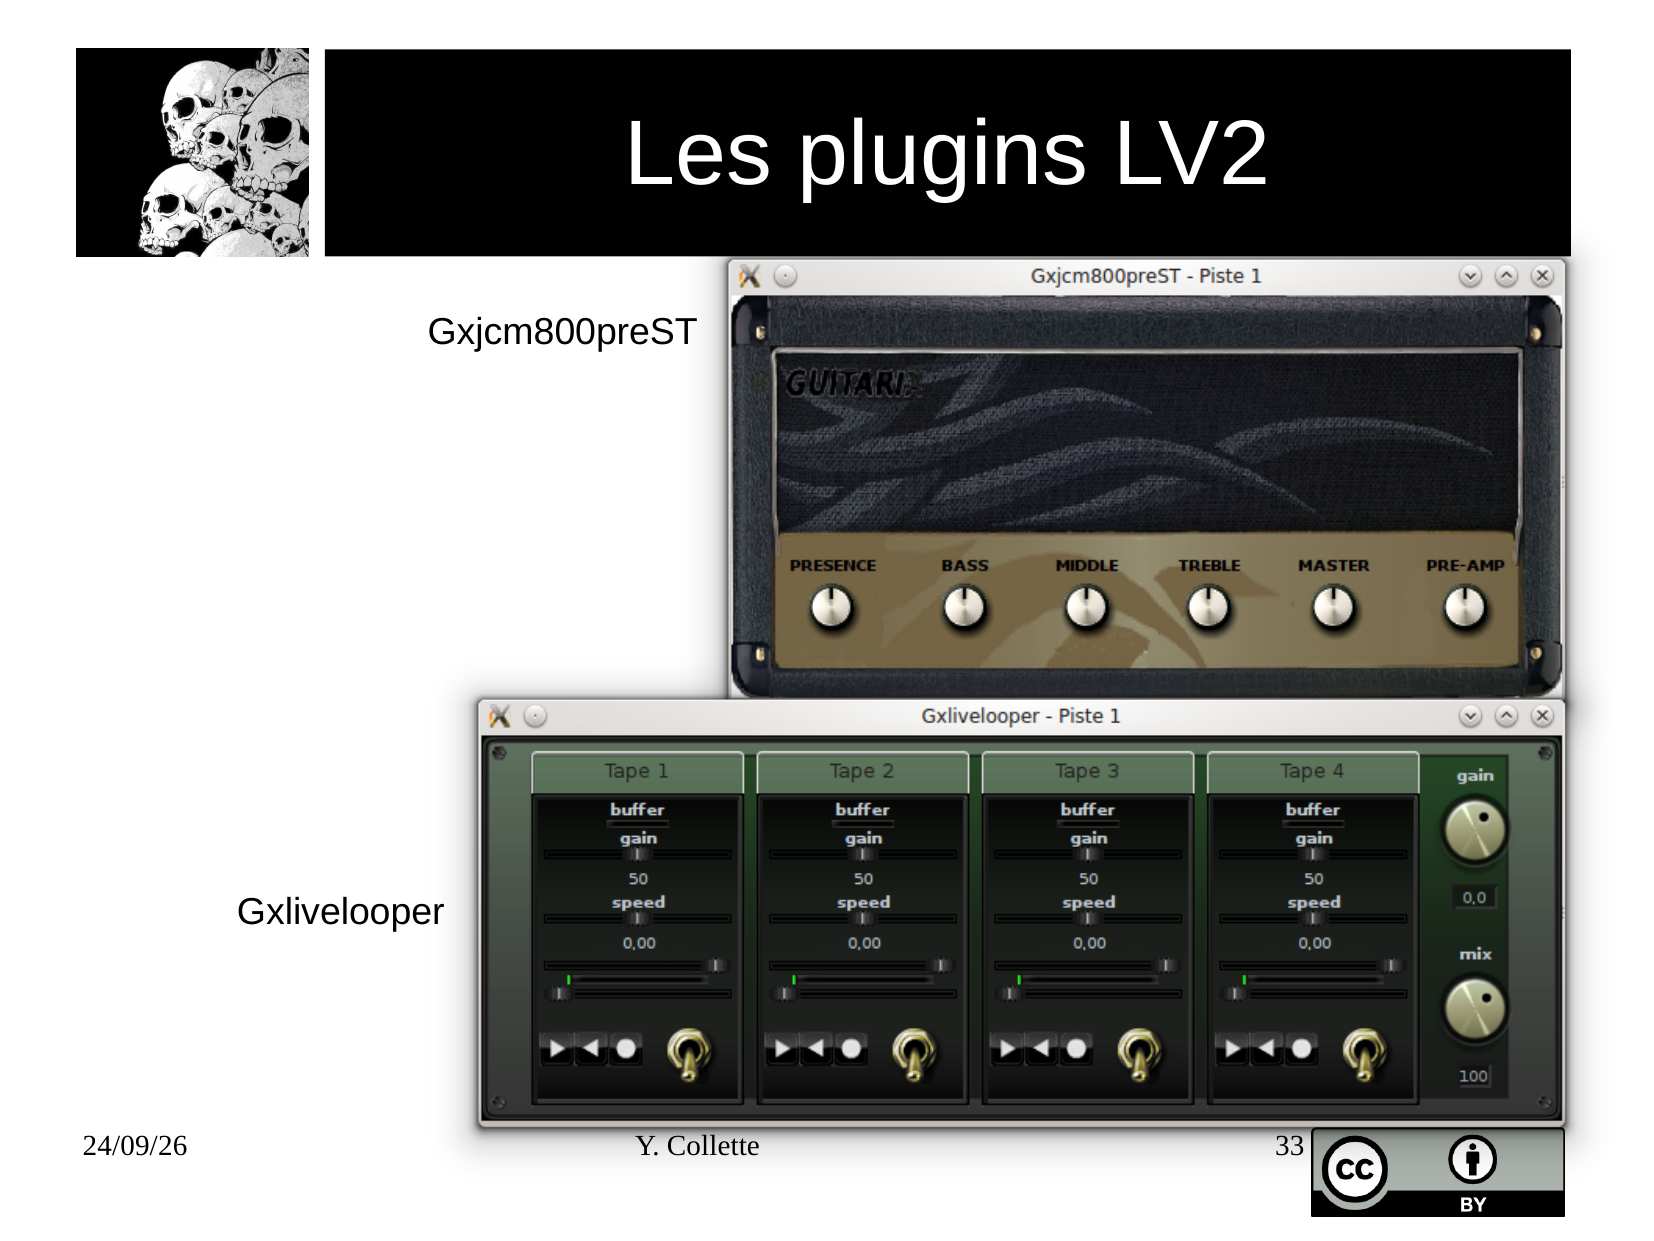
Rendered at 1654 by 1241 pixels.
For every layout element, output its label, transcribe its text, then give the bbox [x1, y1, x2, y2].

text_box Gxlivelooper [222, 882, 464, 943]
title Les plugins LV2 [324, 49, 1571, 257]
text_box Gxjcm800preST [412, 302, 666, 363]
picture [76, 48, 309, 257]
picture [416, 197, 1628, 1217]
